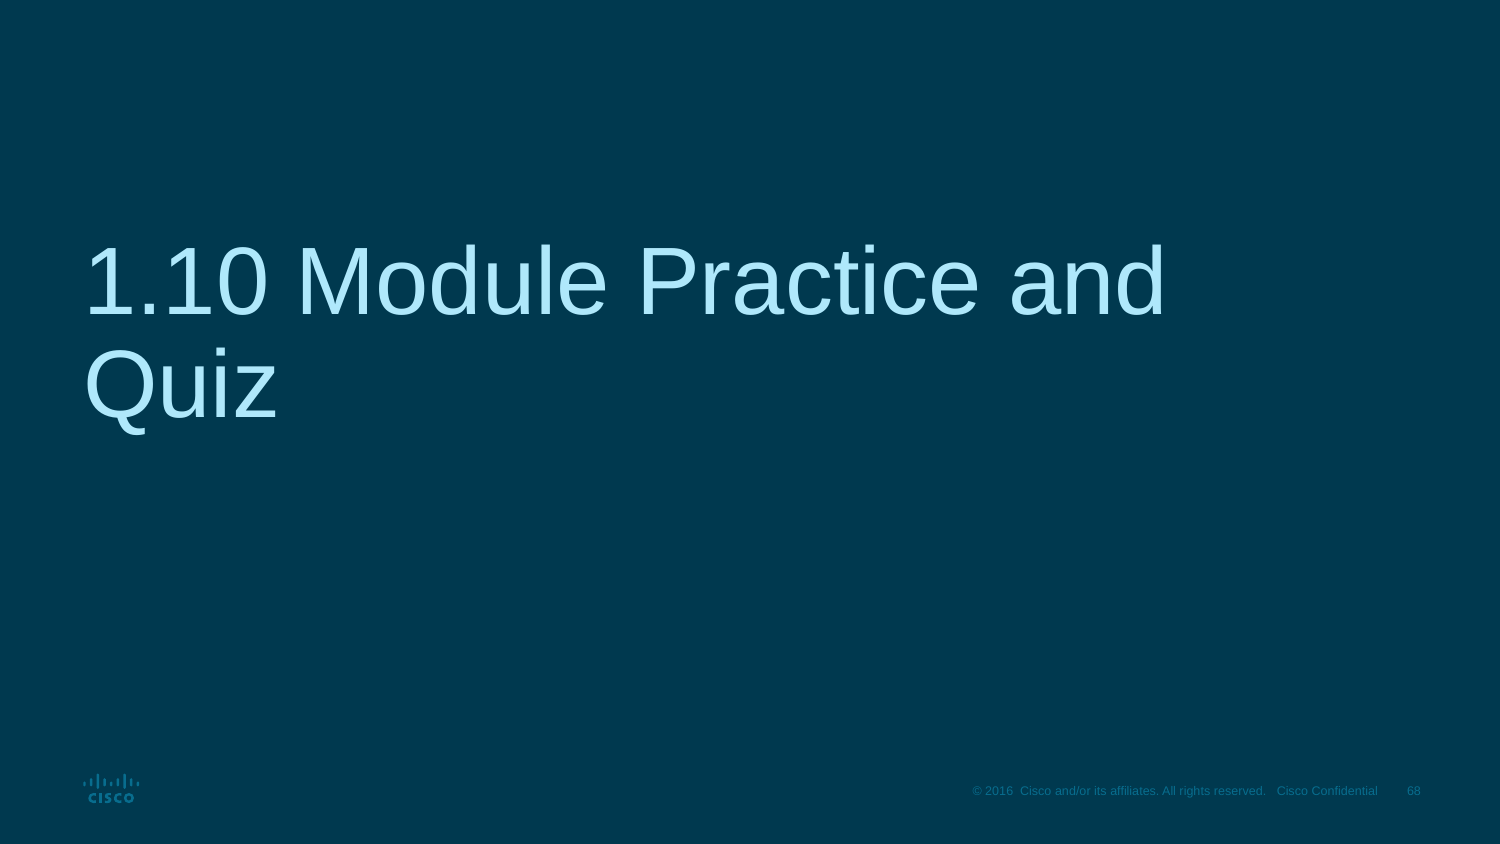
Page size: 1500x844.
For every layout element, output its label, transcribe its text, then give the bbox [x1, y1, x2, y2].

title 1.10 Module Practice and Quiz [68, 150, 1315, 446]
